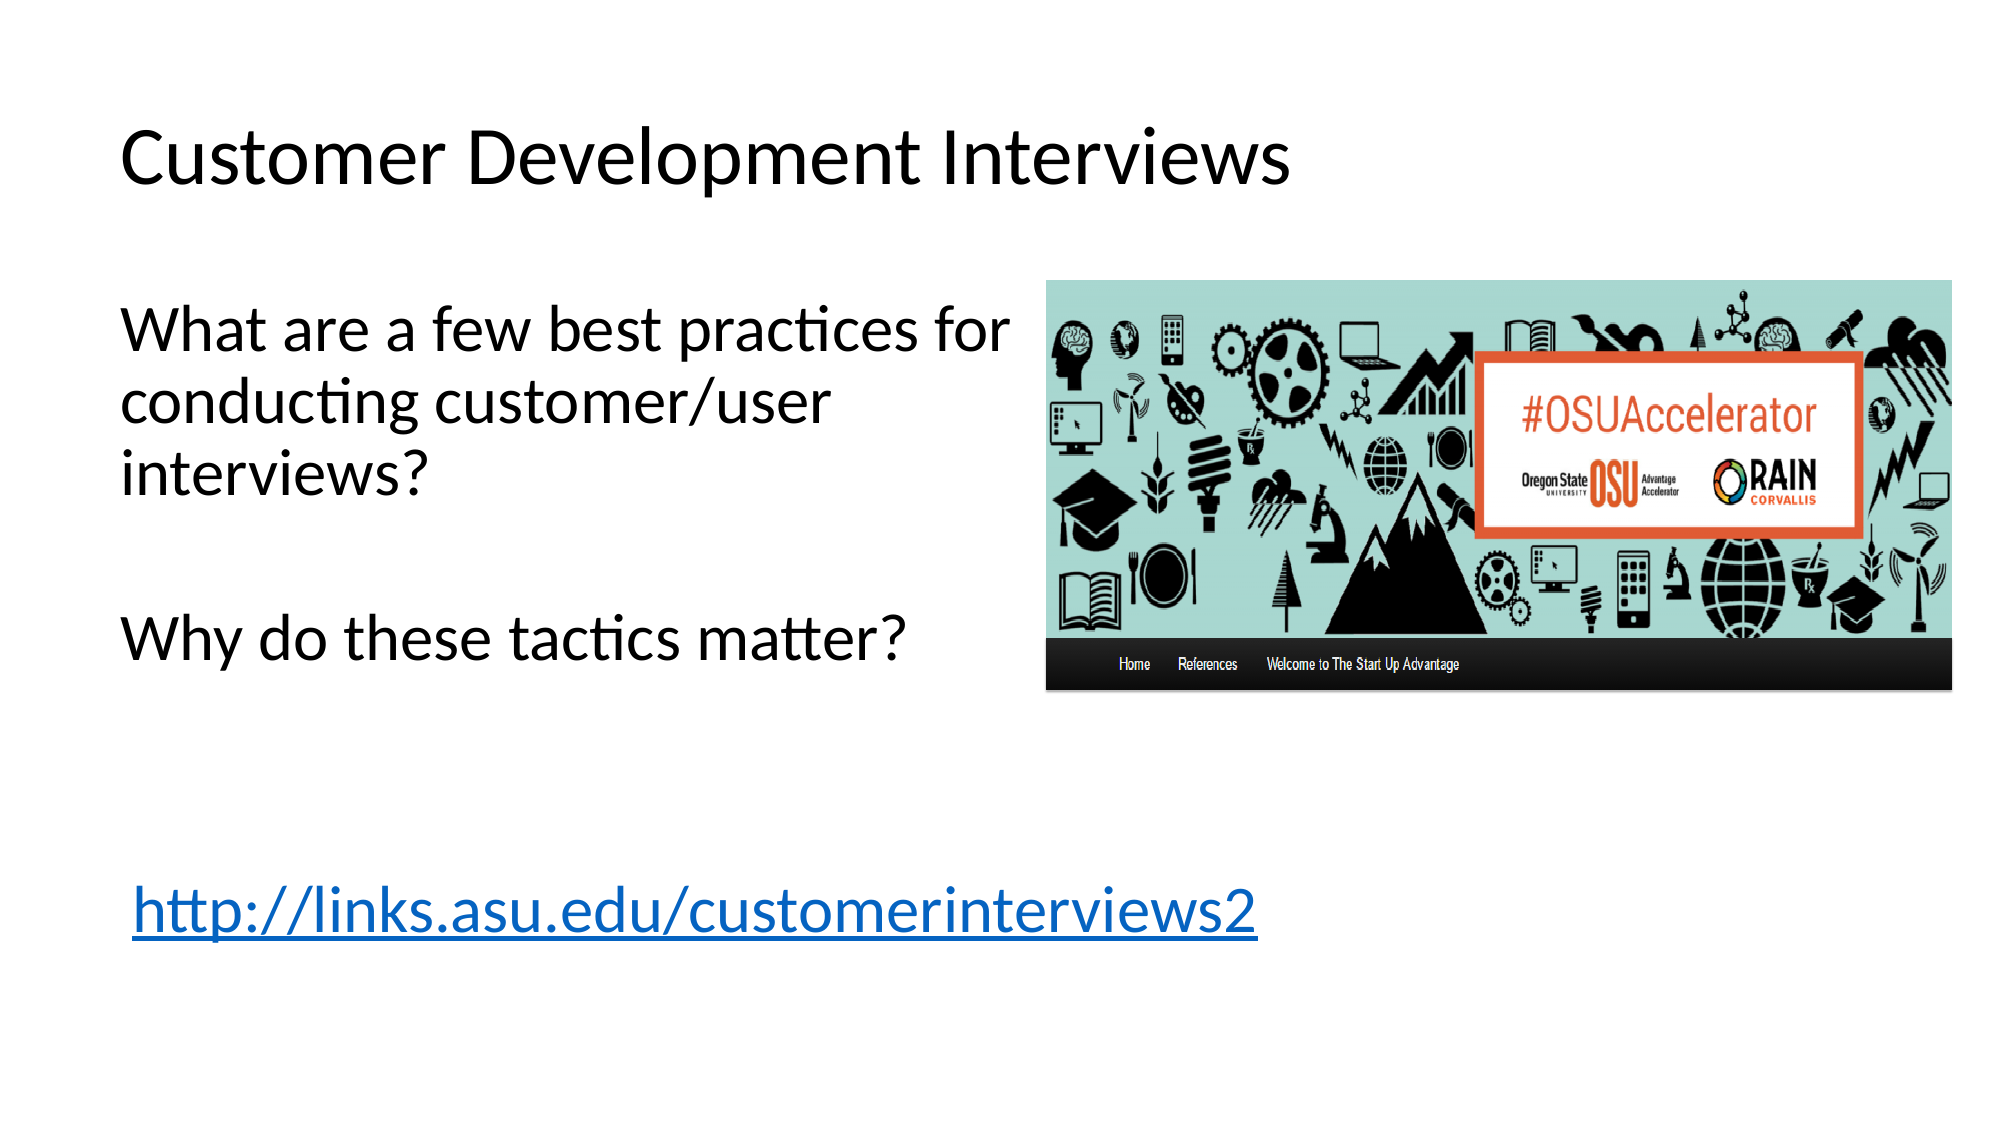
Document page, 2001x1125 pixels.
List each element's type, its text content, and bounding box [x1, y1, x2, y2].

list What are a few best practices for conducting customer/user interviews? Why do these tactics matter? [99, 274, 1060, 834]
picture [1042, 274, 1955, 697]
title Customer Development Interviews [99, 45, 1900, 223]
list http://links.asu.edu/customerinterviews2 [112, 854, 2000, 1057]
